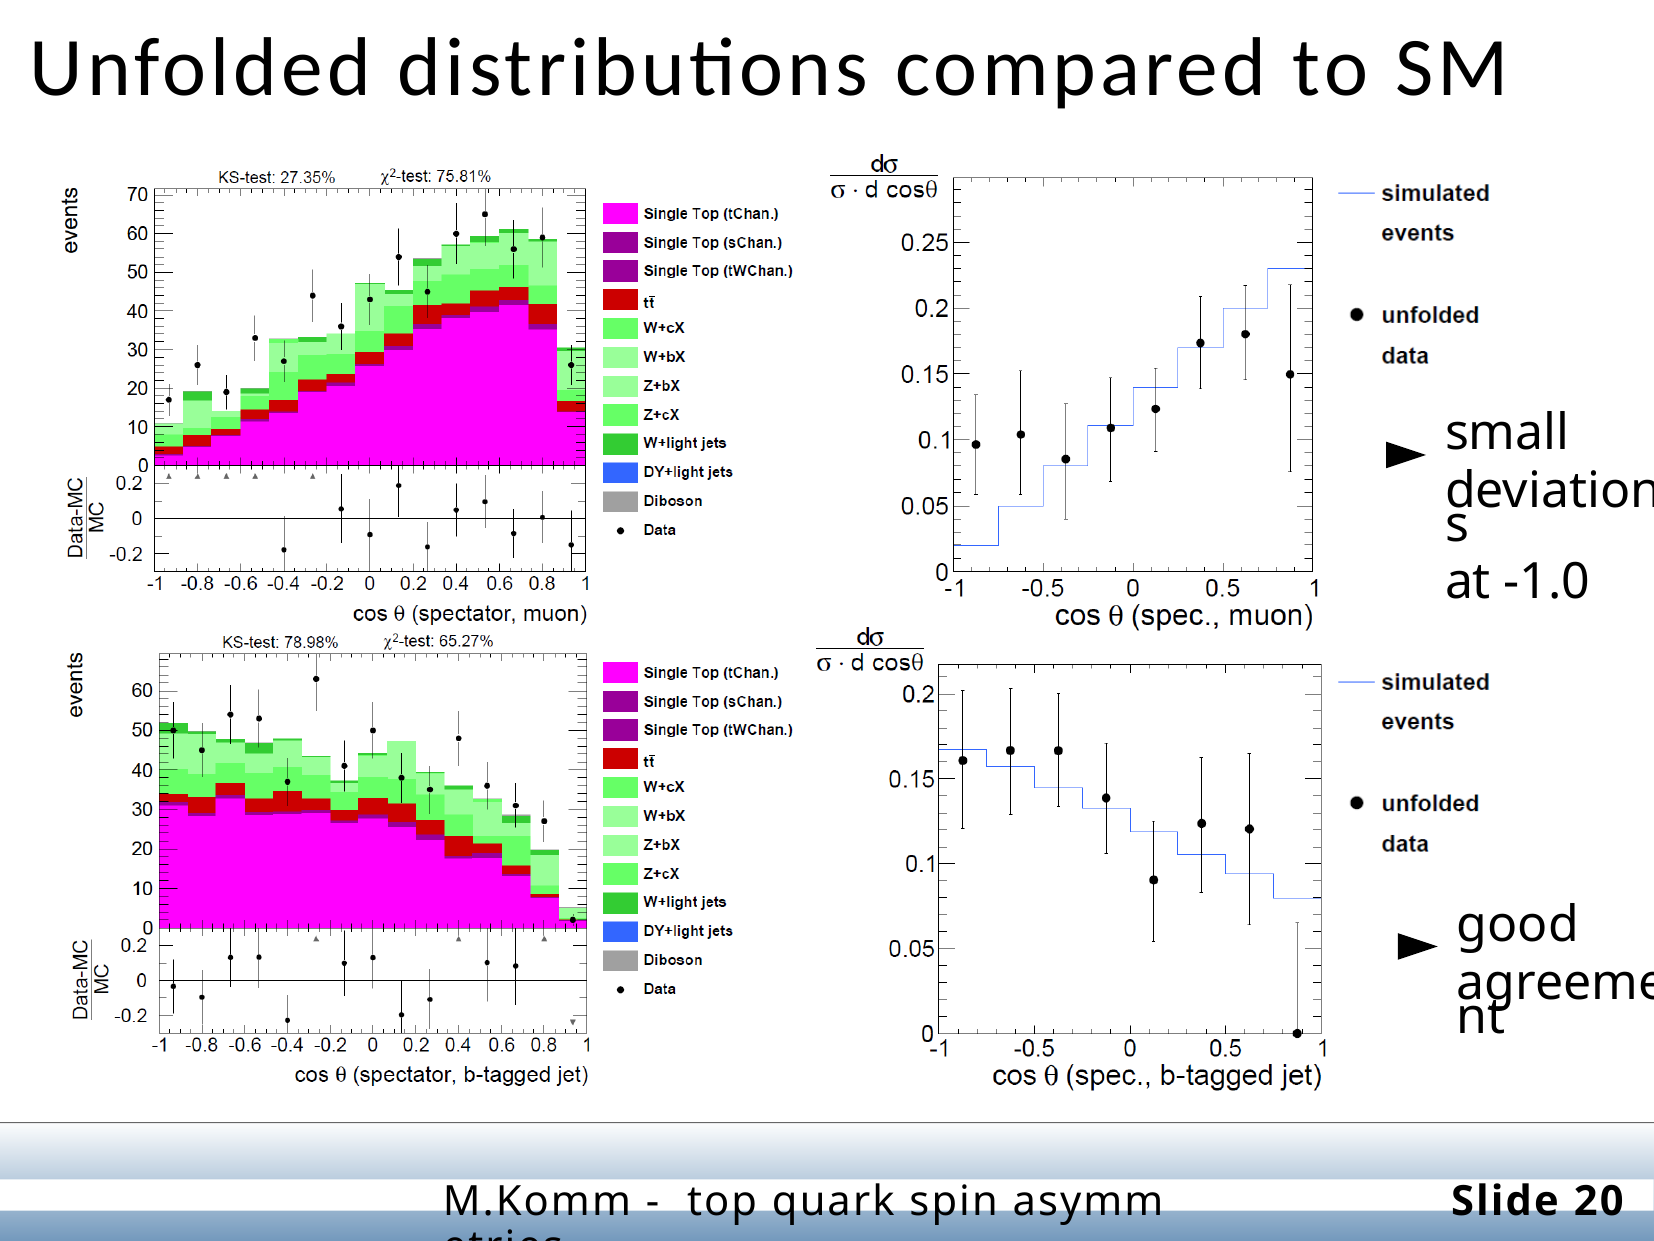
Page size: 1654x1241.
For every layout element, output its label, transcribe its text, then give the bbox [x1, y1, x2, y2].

picture [1331, 177, 1498, 375]
text_box small deviations at -1.0 [1444, 422, 1654, 595]
picture [65, 631, 591, 1089]
picture [809, 154, 1327, 1093]
picture [599, 659, 795, 999]
picture [1331, 666, 1498, 863]
picture [59, 166, 591, 628]
title Unfolded distributions compared to SM [29, 24, 1625, 126]
text_box good agreement [1456, 914, 1654, 1032]
picture [599, 200, 795, 541]
